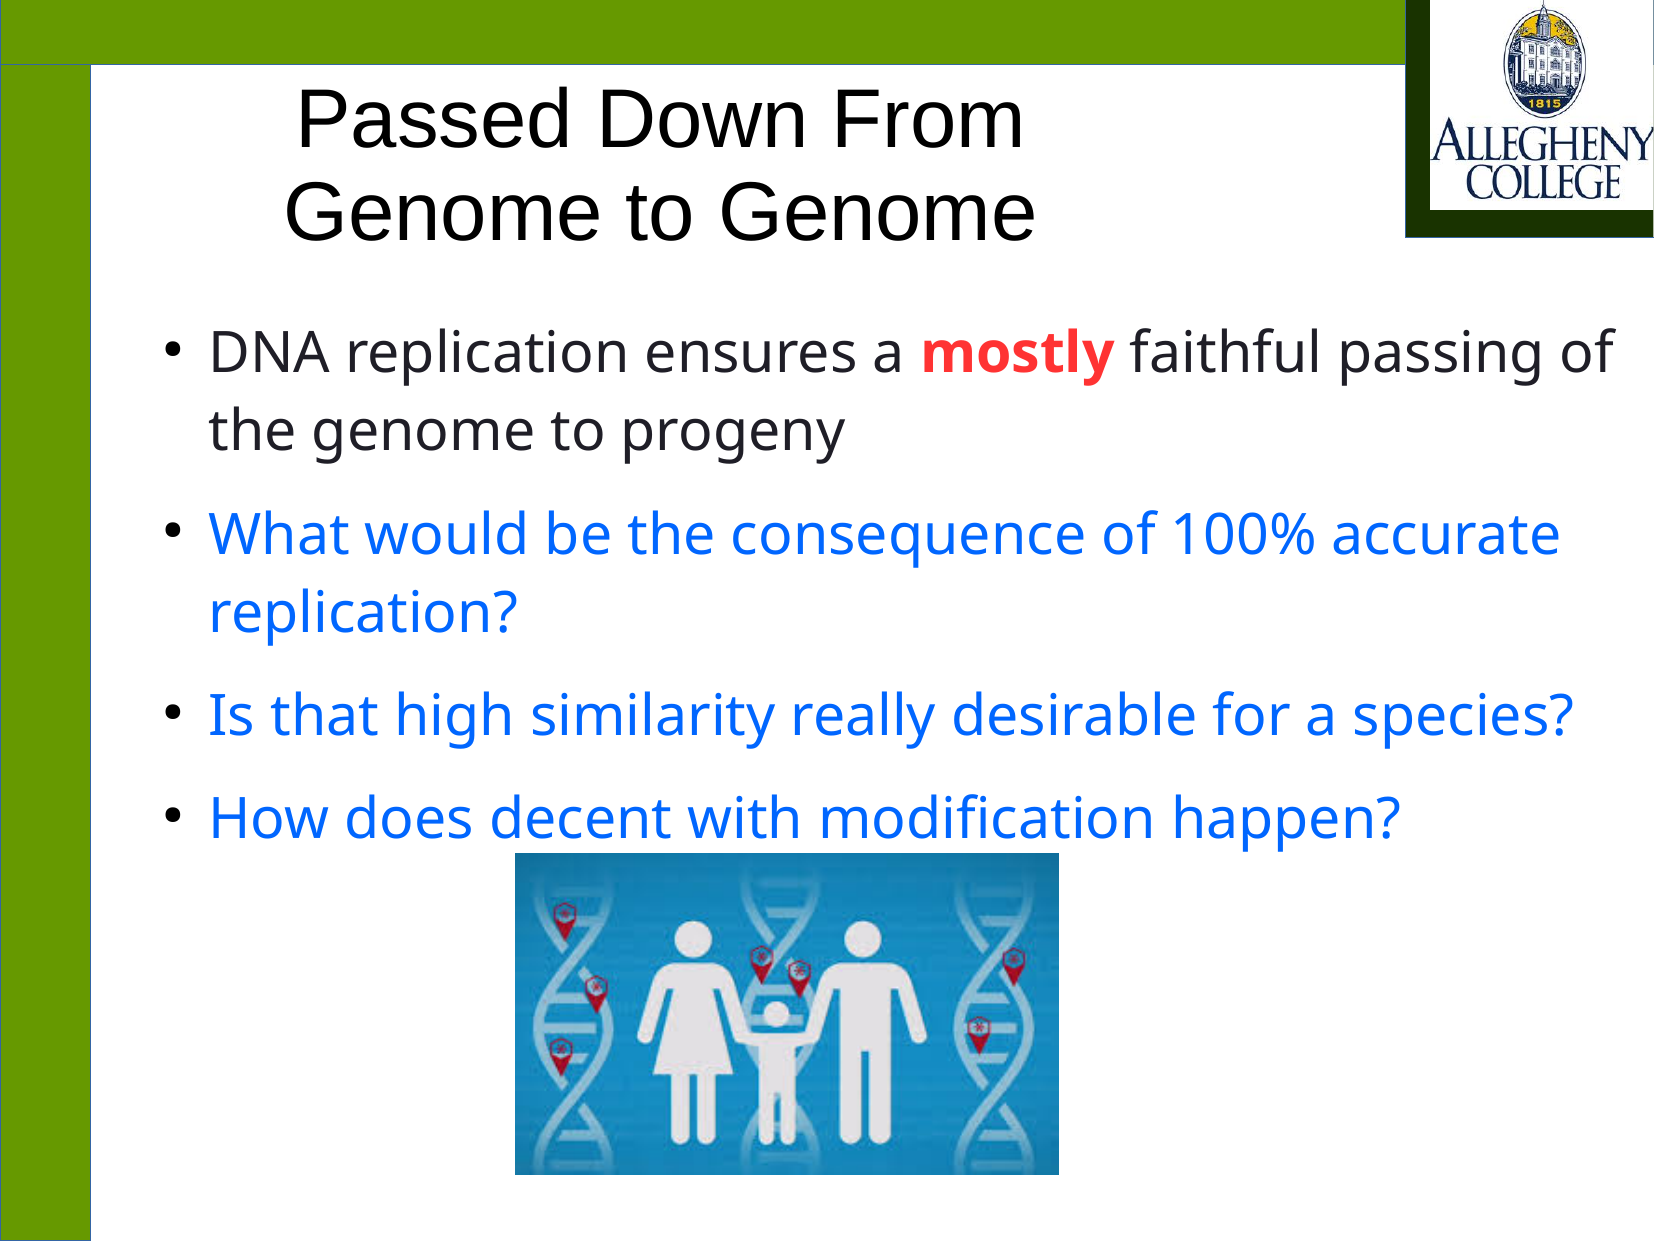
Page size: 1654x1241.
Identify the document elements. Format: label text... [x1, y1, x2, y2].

picture [515, 853, 1059, 1175]
picture [1430, 0, 1654, 210]
title Passed Down From Genome to Genome [194, 65, 1127, 269]
list DNA replication ensures a mostly faithful passing of the genome to progeny What would be the consequence of 100% accurate replication? Is that high similarity really desirable for a species? How does decent with modification happen? [147, 311, 1636, 856]
text_box [0, 0, 1654, 1241]
